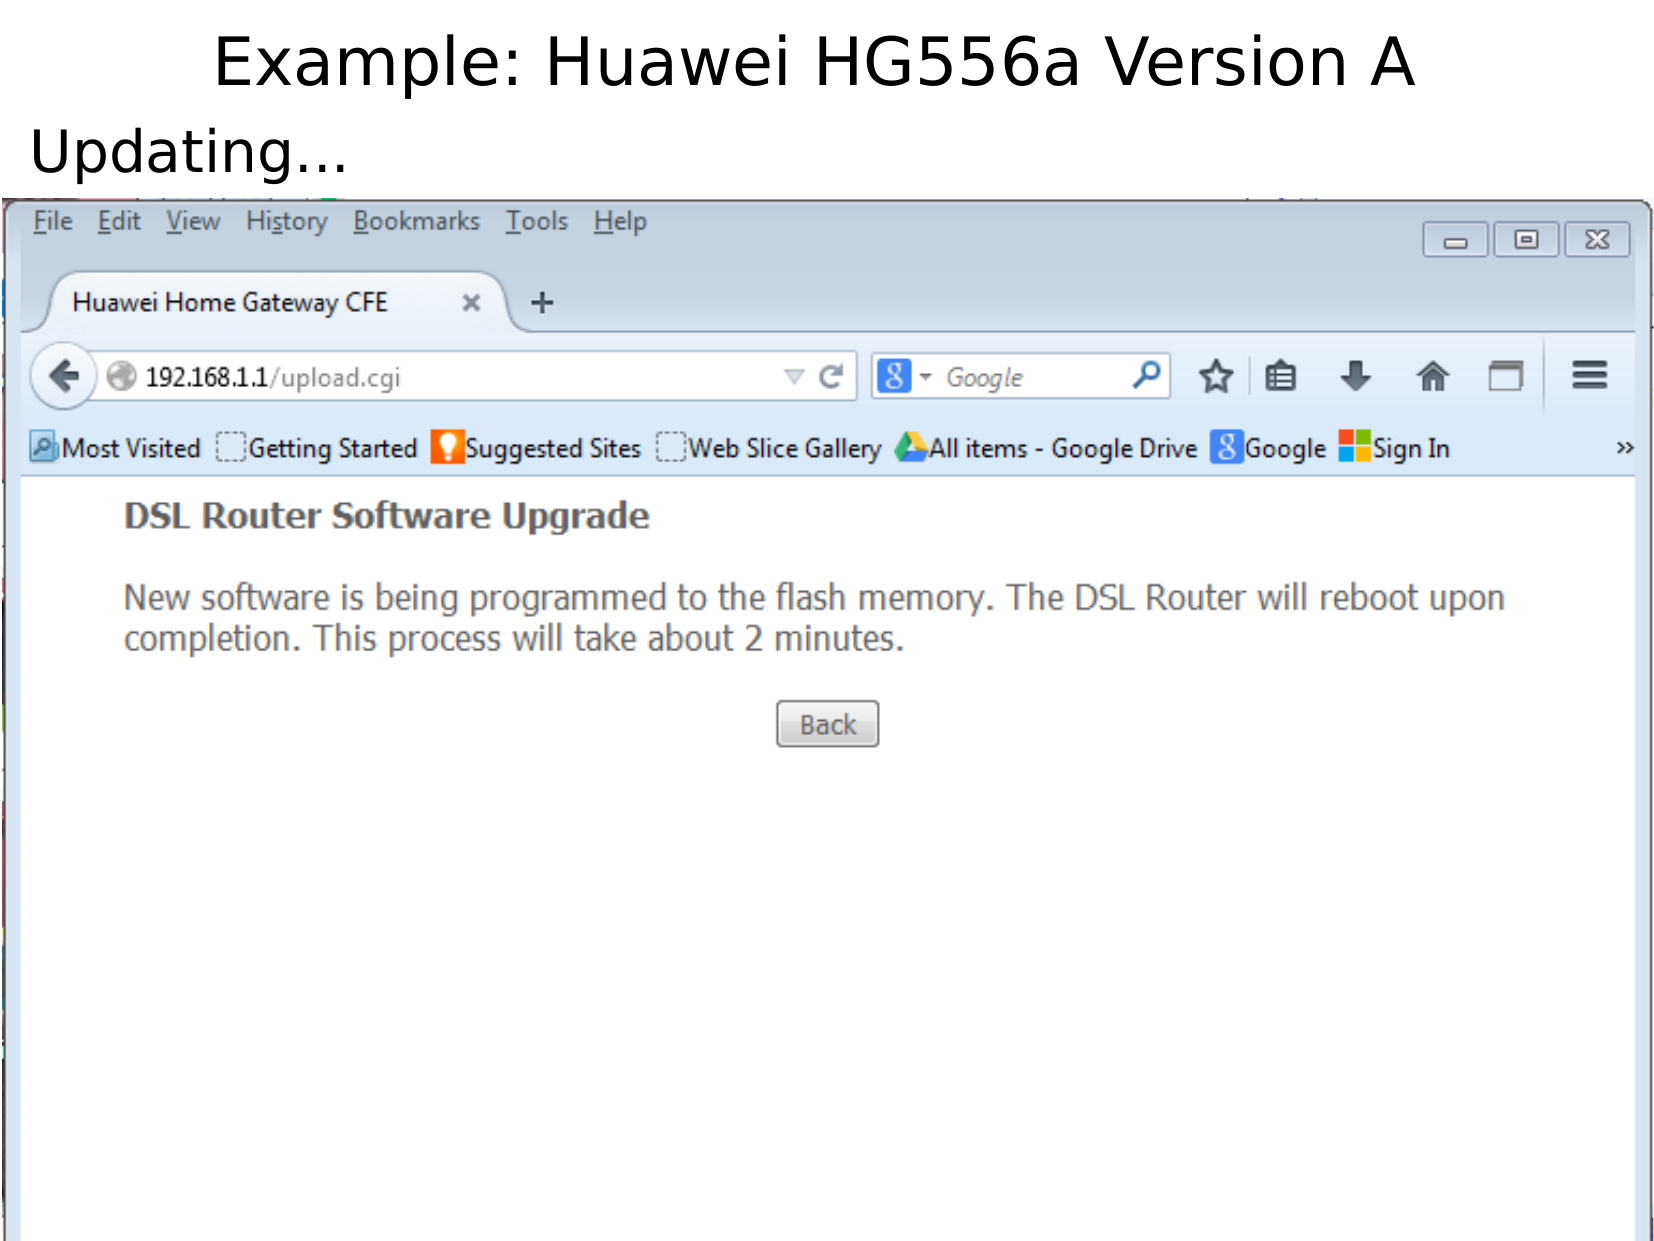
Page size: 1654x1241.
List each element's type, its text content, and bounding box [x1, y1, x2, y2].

title Example: Huawei HG556a Version A [70, 23, 1560, 102]
text_box Updating... [14, 111, 1645, 198]
picture [2, 198, 1654, 1241]
